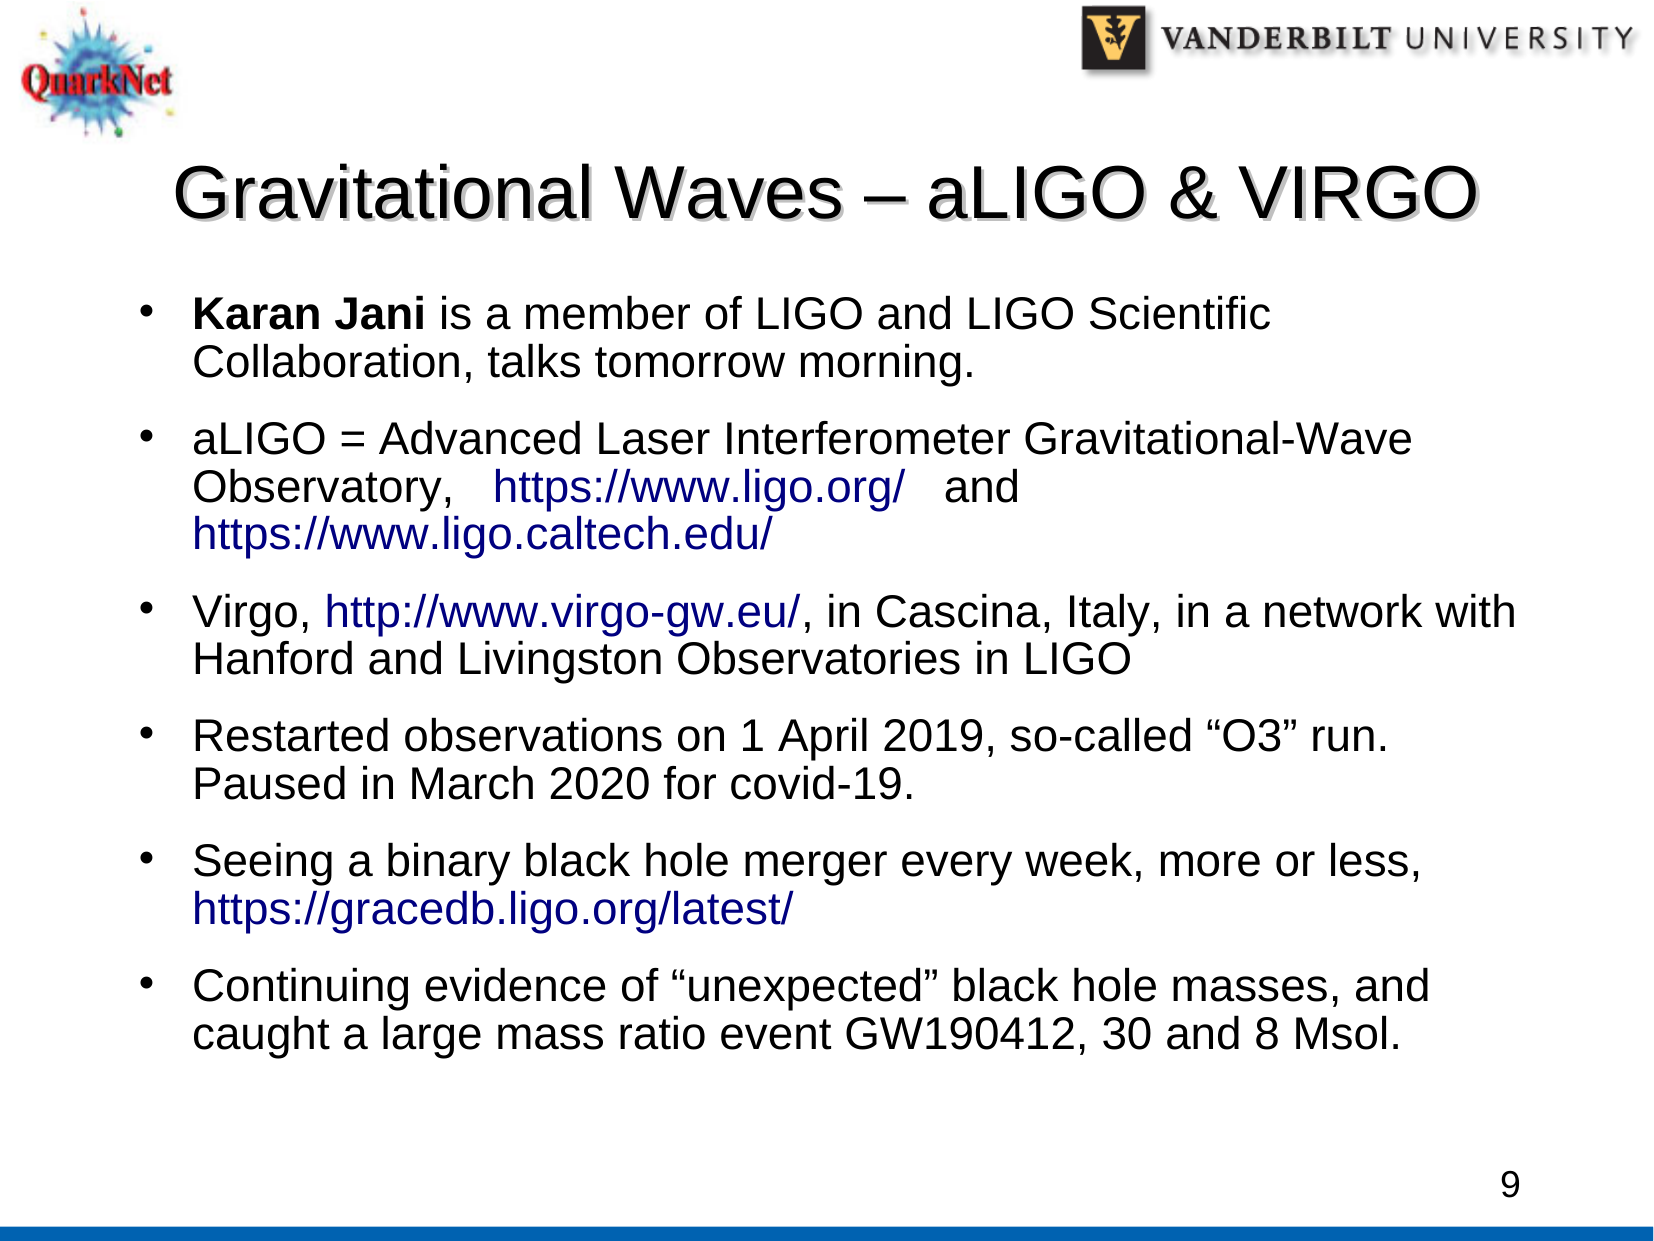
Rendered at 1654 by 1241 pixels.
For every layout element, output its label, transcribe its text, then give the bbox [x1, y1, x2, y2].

title Gravitational Waves – aLIGO & VIRGO [121, 65, 1533, 291]
list Karan Jani is a member of LIGO and LIGO Scientific Collaboration, talks tomorrow morning. aLIGO = Advanced Laser Interferometer Gravitational-Wave Observatory, https://www.ligo.org/ and https://www.ligo.caltech.edu/ Virgo, http://www.virgo-gw.eu/, in Cascina, Italy, in a network with Hanford and Livingston Observatories in LIGO Restarted observations on 1 April 2019, so-called “O3” run. Paused in March 2020 for covid-19. Seeing a binary black hole merger every week, more or less, https://gracedb.ligo.org/latest/ Continuing evidence of “unexpected” black hole masses, and caught a large mass ratio event GW190412, 30 and 8 Msol. [121, 291, 1533, 1060]
picture [1078, 2, 1648, 85]
picture [4, 1, 188, 152]
